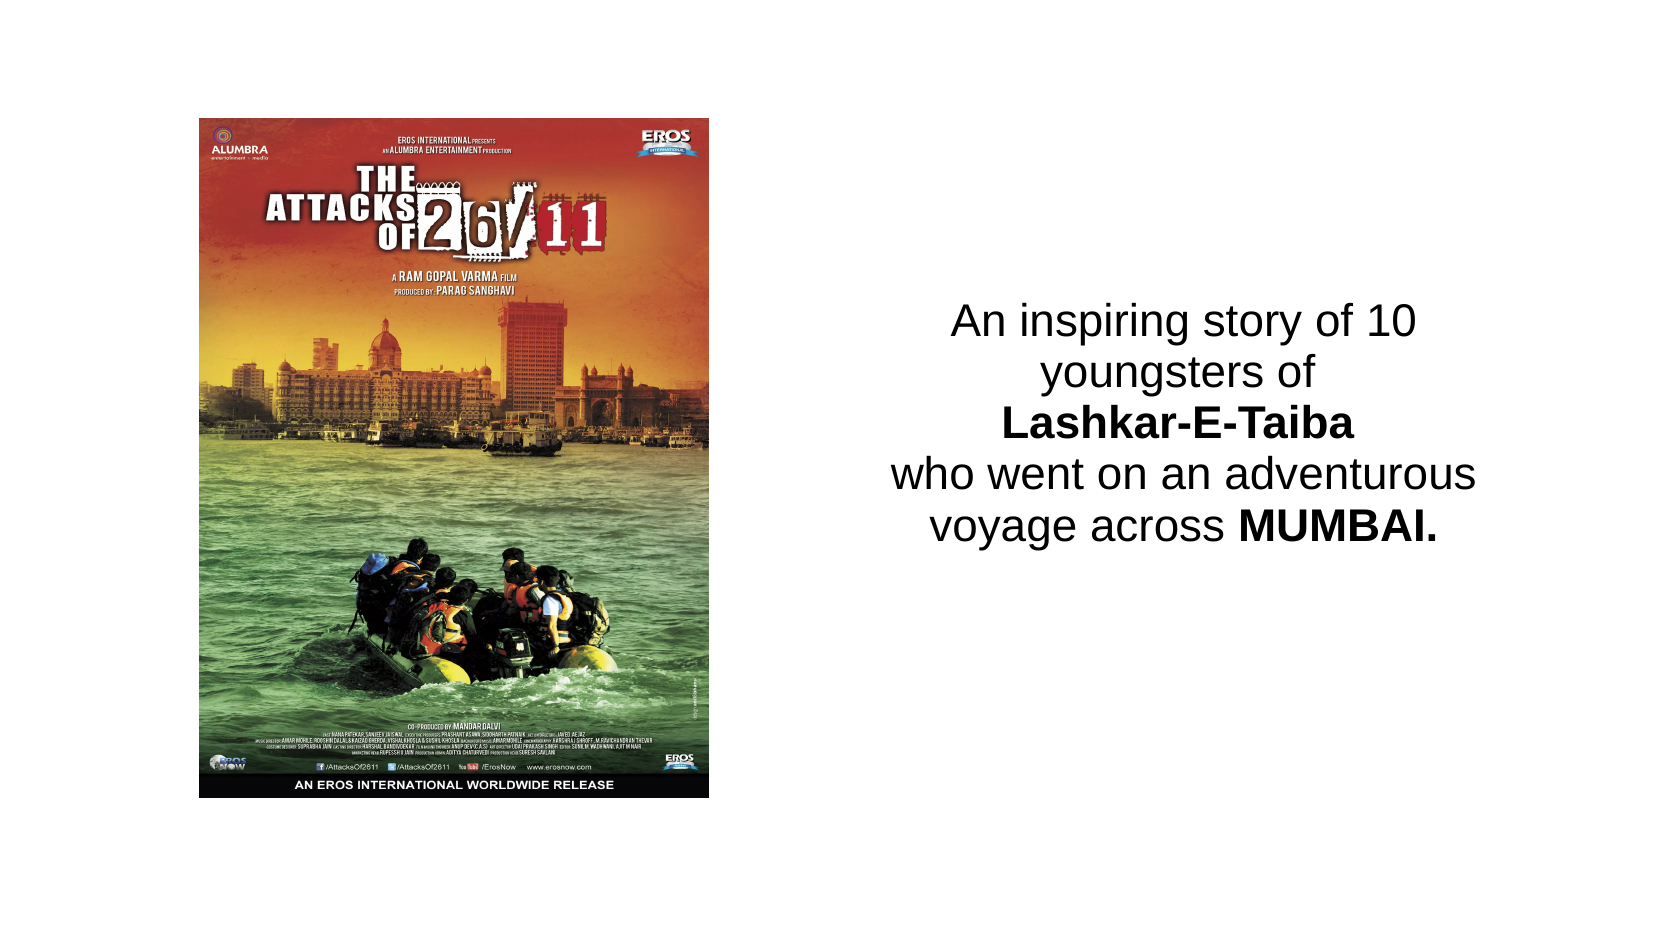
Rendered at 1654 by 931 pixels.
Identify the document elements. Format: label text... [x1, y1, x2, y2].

subtitle An inspiring story of 10 youngsters of Lashkar-E-Taiba who went on an adventurous voyage across MUMBAI. [885, 177, 1483, 669]
picture [199, 118, 709, 798]
